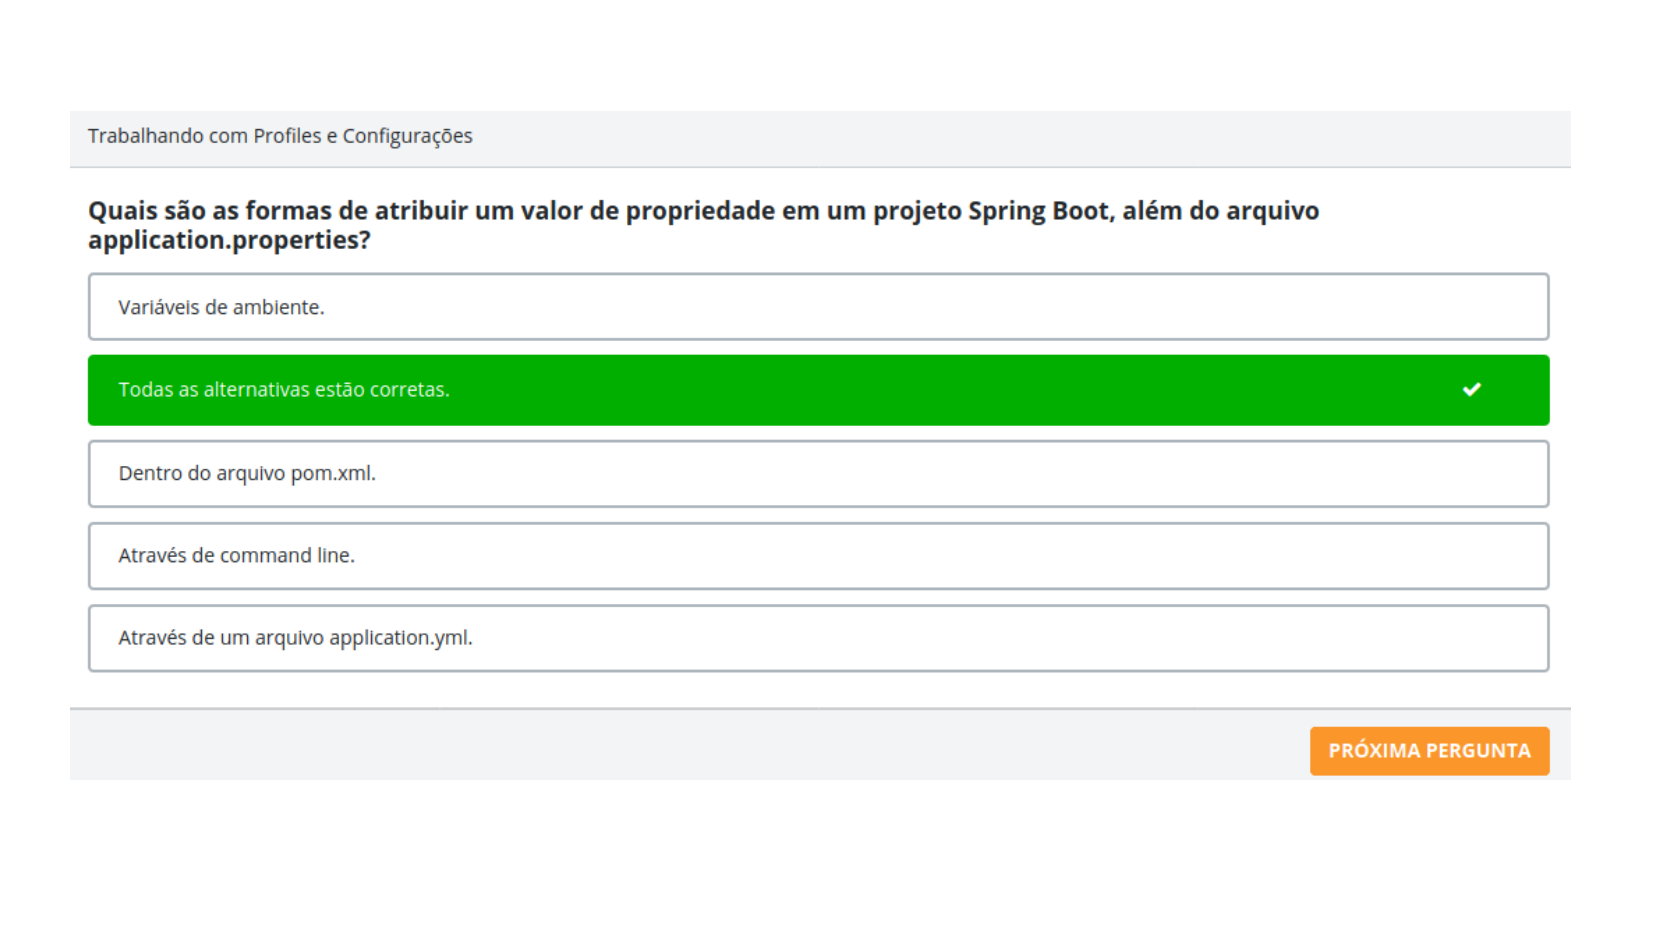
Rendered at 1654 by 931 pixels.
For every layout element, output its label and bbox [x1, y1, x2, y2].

picture [70, 111, 1571, 780]
